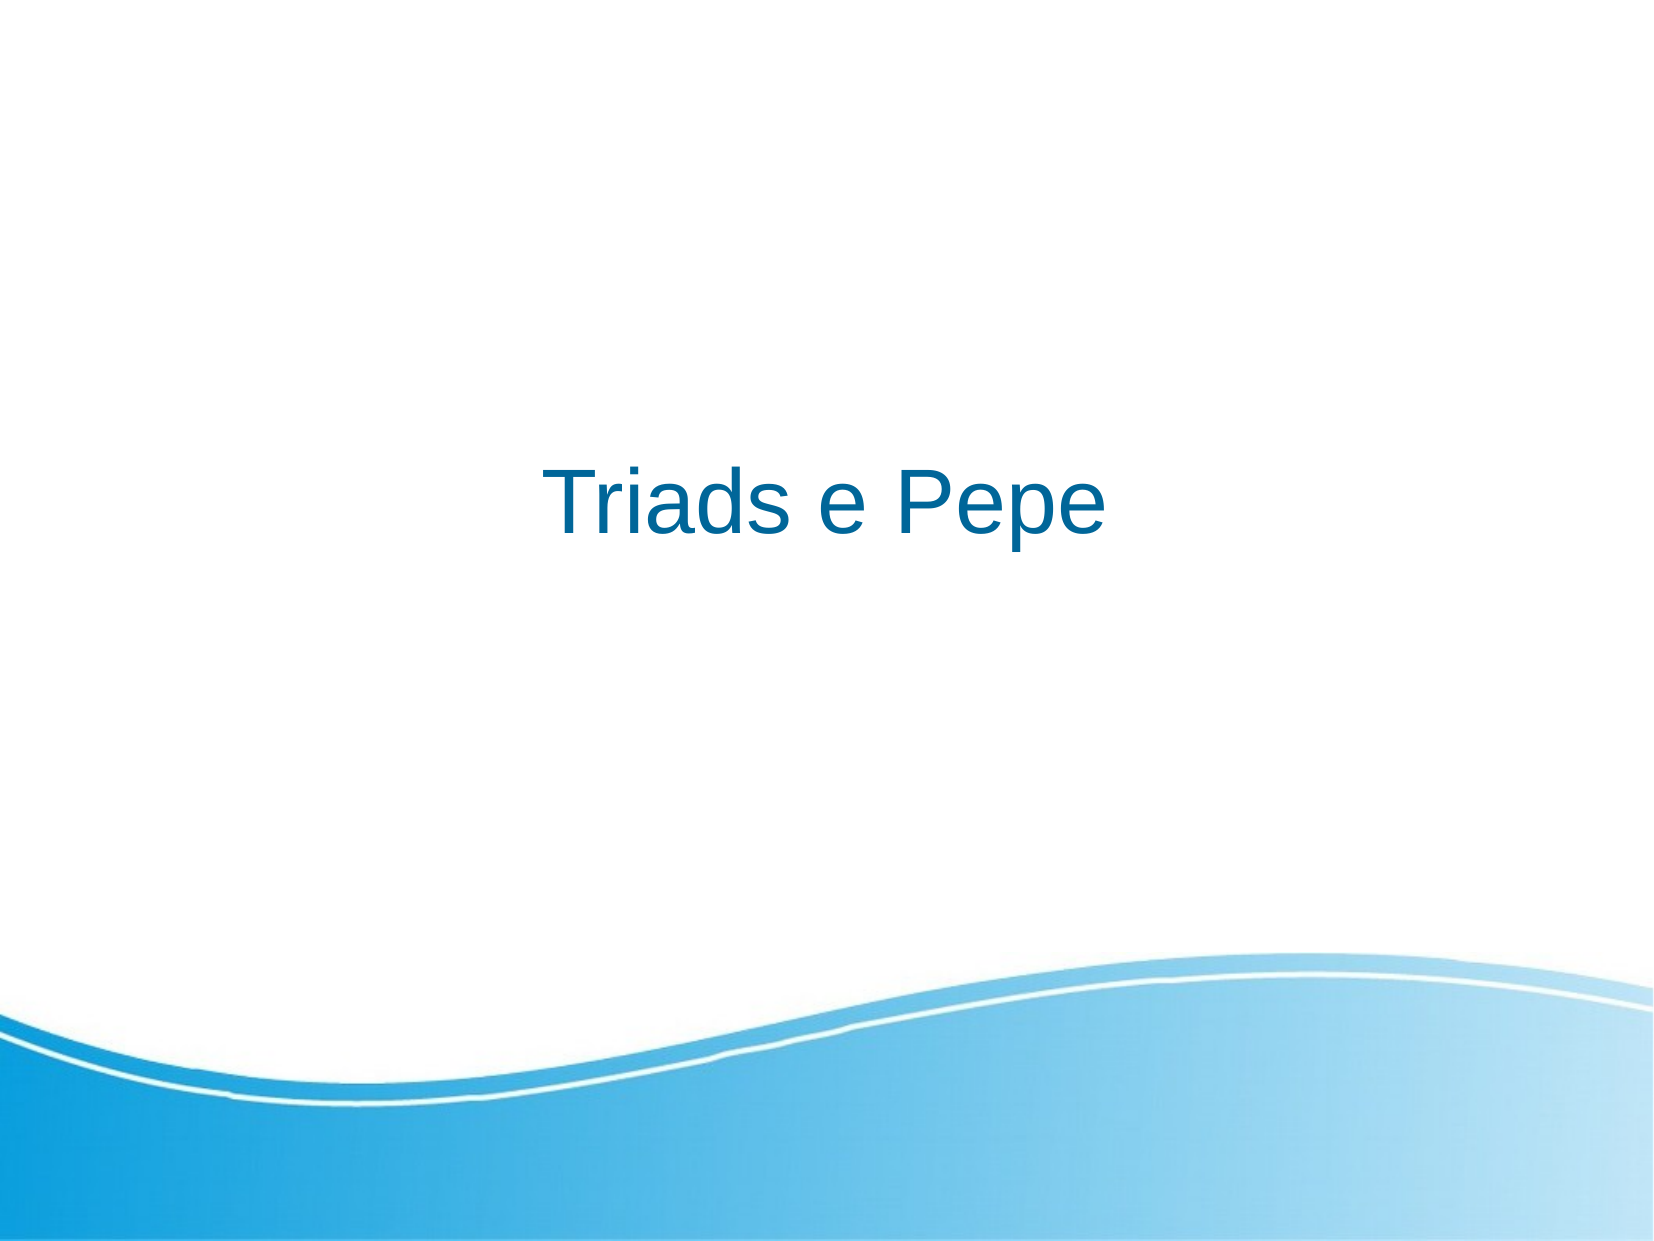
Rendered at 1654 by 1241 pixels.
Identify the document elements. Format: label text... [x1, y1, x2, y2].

picture [0, 952, 1654, 1241]
title Triads e Pepe [80, 398, 1570, 606]
